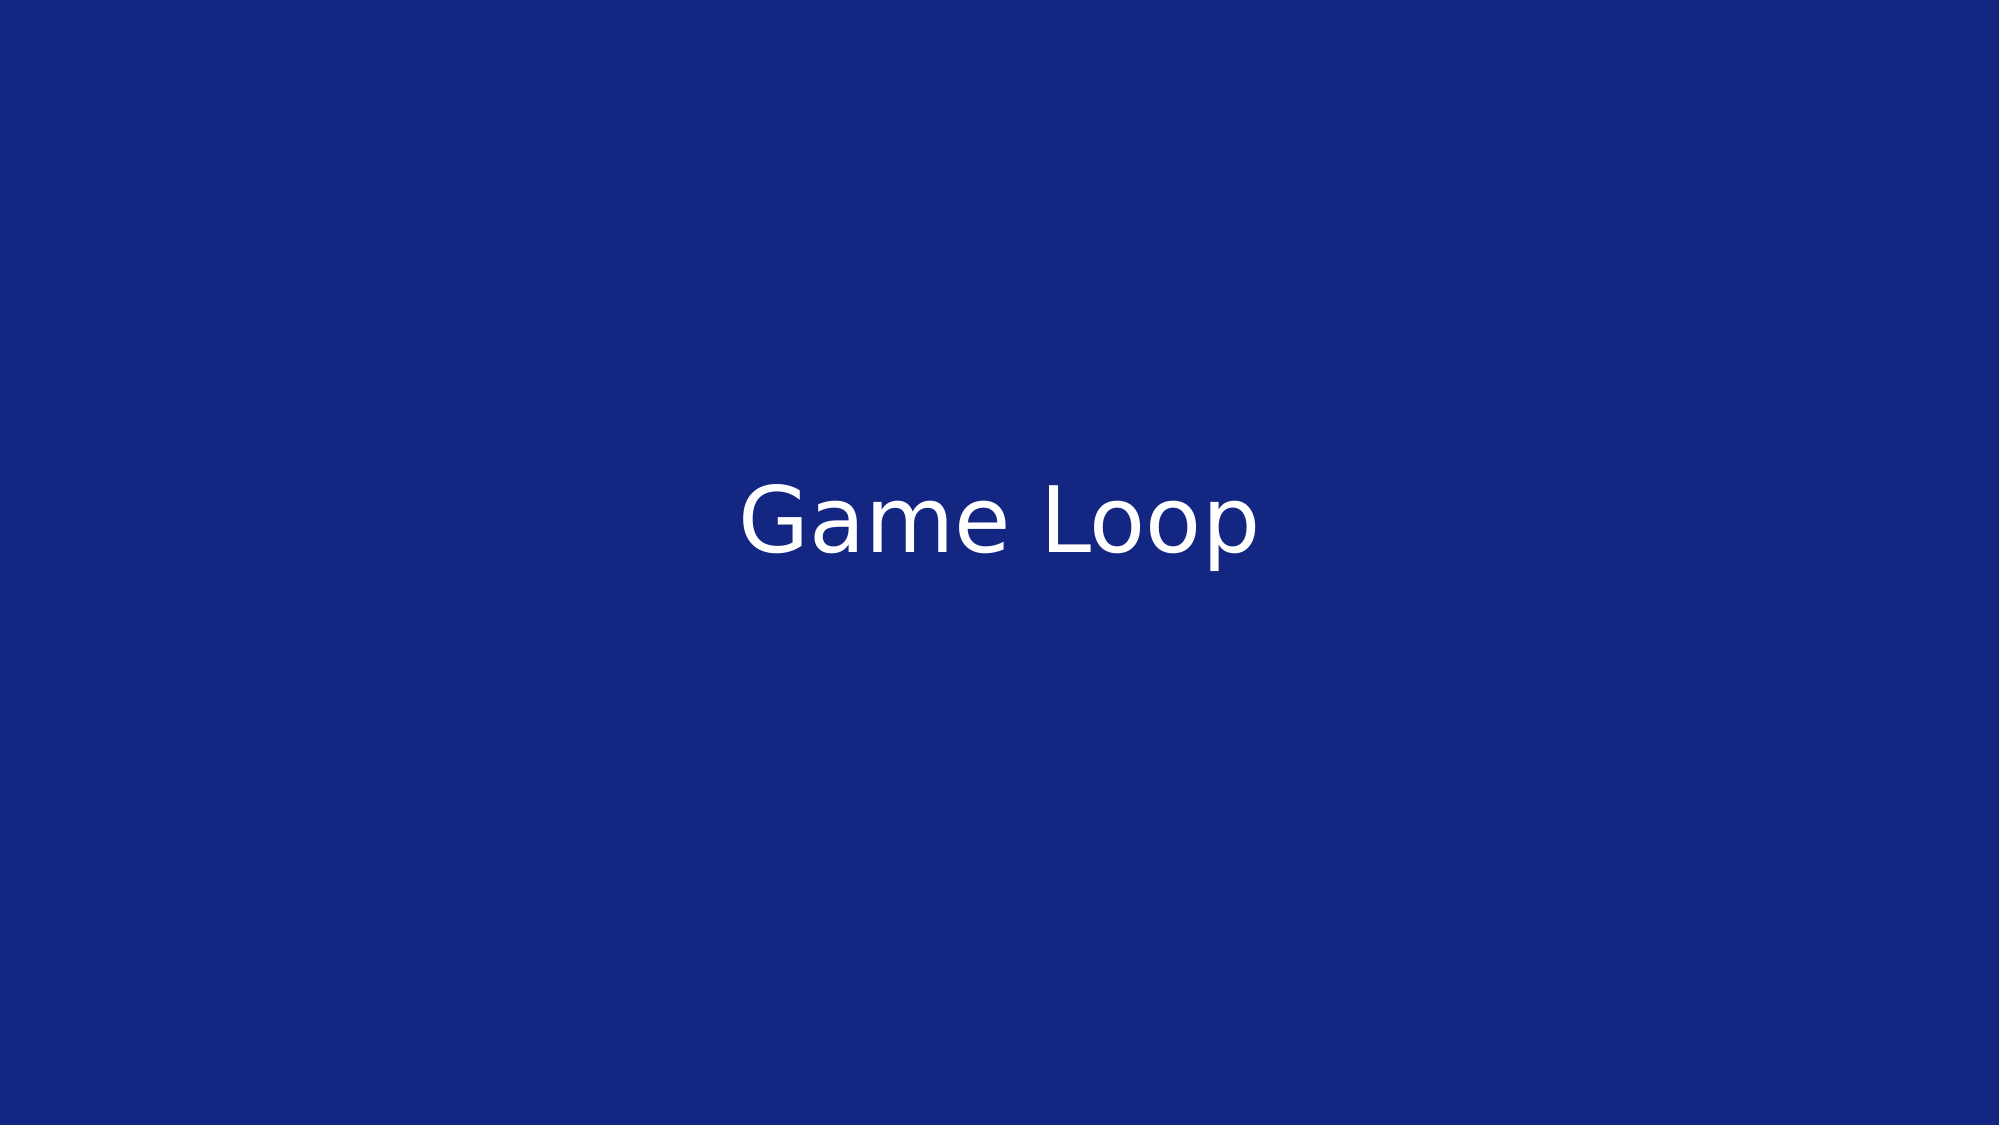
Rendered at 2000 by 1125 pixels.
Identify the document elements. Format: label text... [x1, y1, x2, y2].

title Game Loop [99, 427, 1900, 616]
